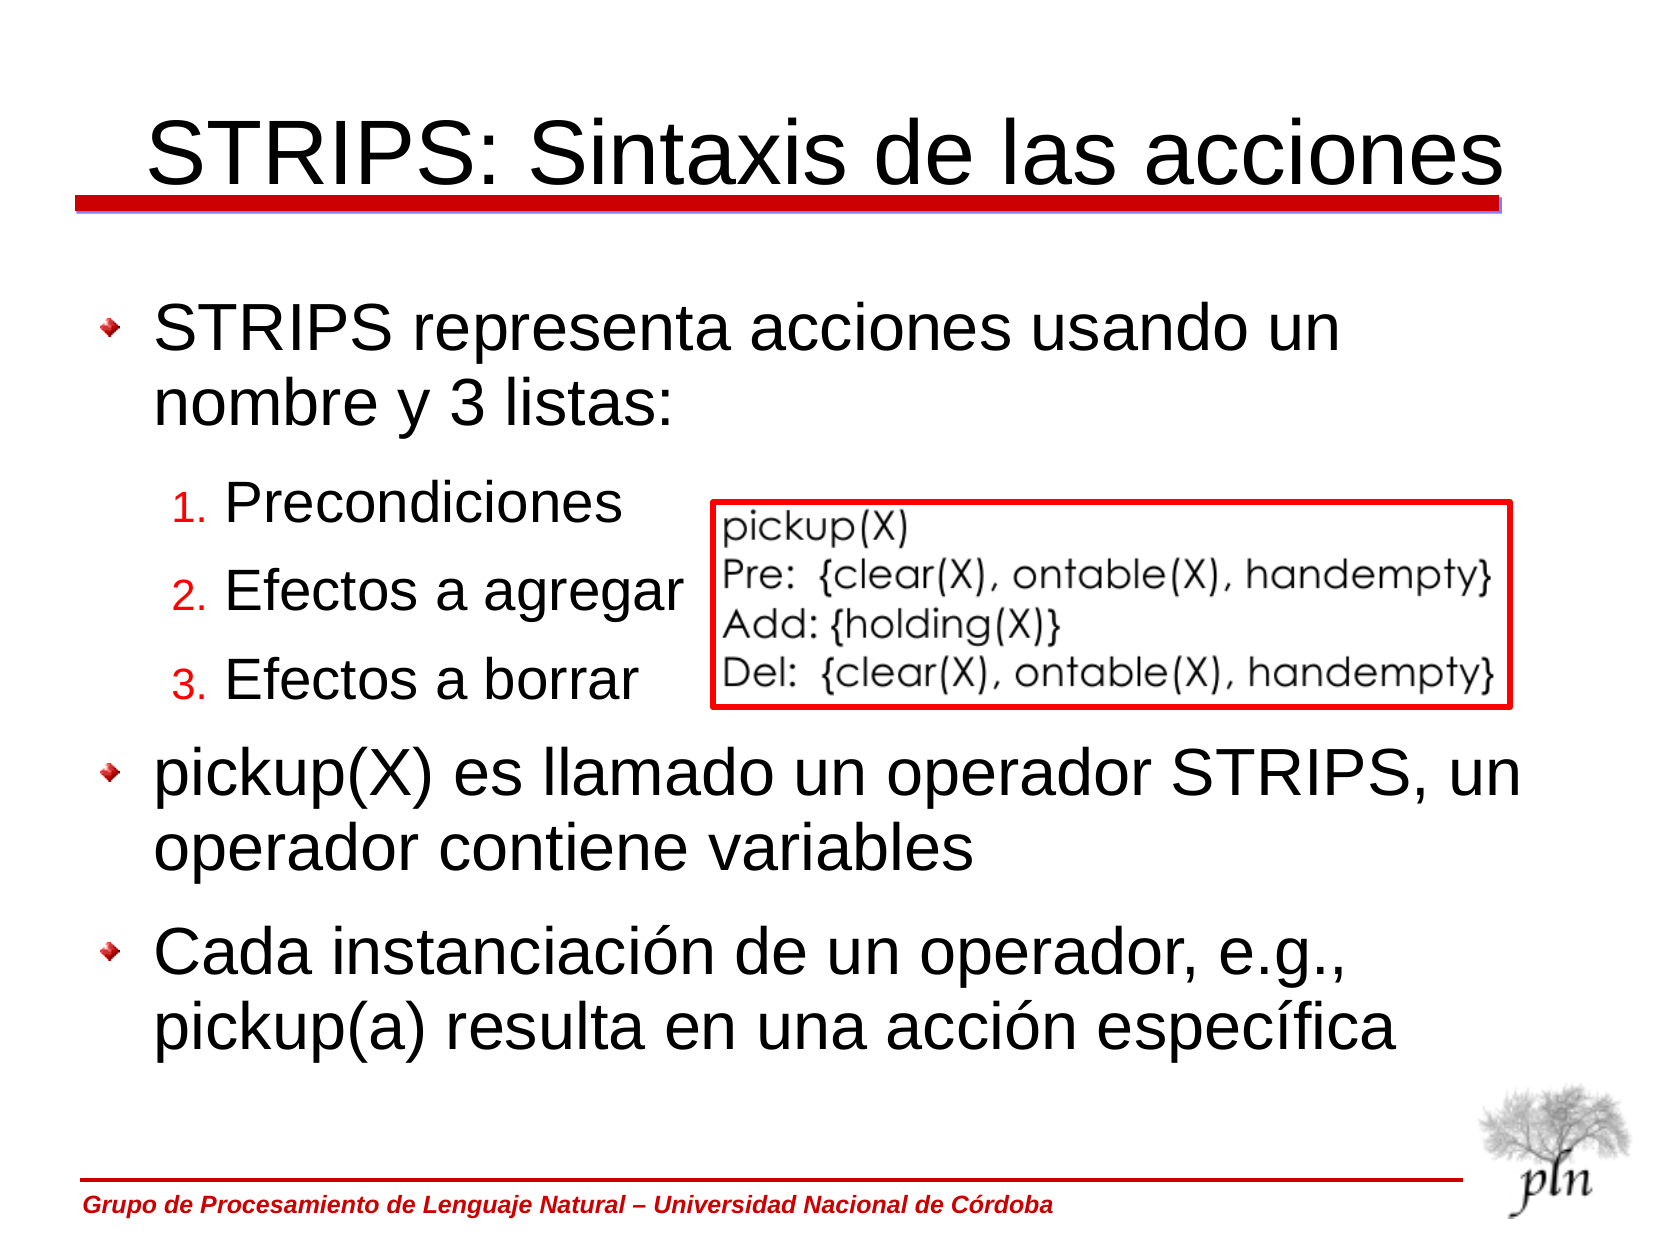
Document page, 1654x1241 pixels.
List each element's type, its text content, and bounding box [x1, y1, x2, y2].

list STRIPS representa acciones usando un nombre y 3 listas: Precondiciones Efectos a agregar Efectos a borrar pickup(X) es llamado un operador STRIPS, un operador contiene variables Cada instanciación de un operador, e.g., pickup(a) resulta en una acción específica [82, 290, 1571, 1109]
title STRIPS: Sintaxis de las acciones [82, 56, 1571, 250]
picture [1477, 1083, 1635, 1219]
picture [715, 505, 1507, 705]
